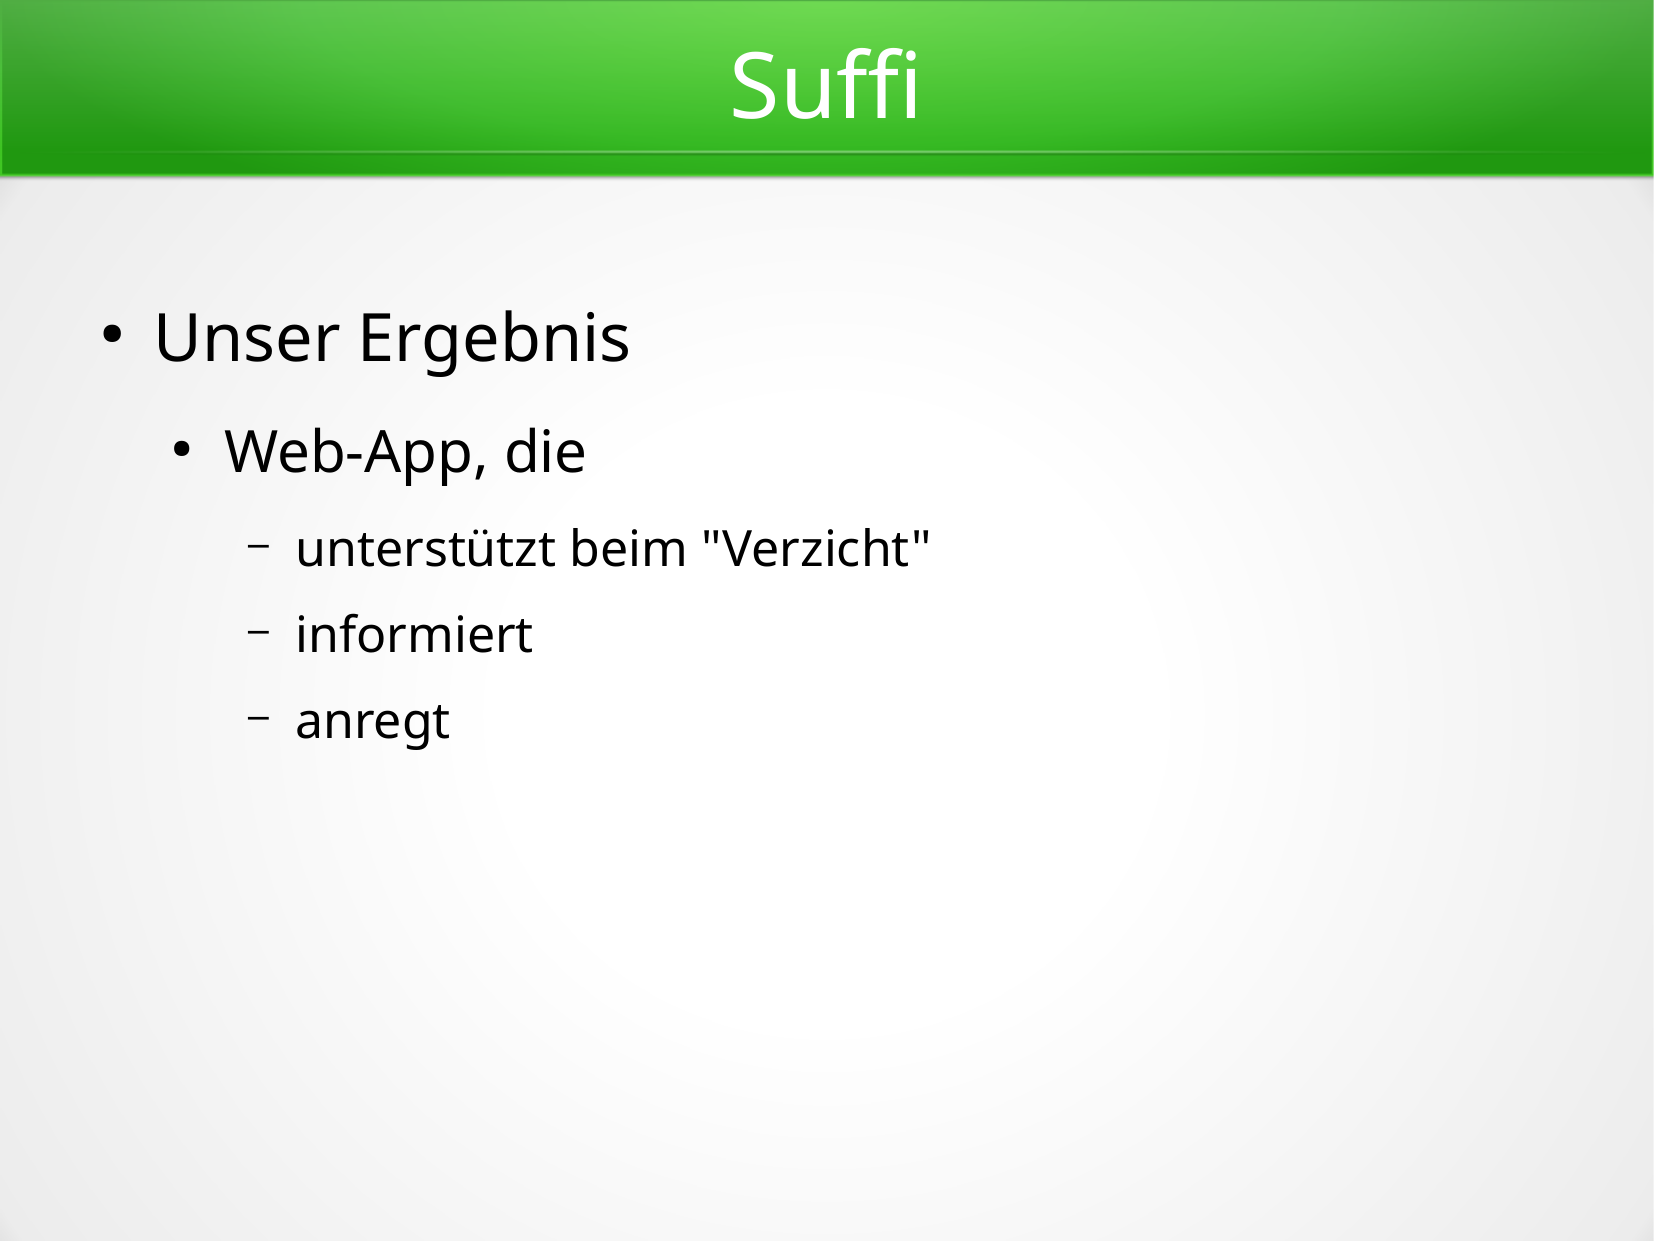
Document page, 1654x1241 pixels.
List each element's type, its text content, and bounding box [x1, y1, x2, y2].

picture [0, 0, 1654, 1241]
list Unser Ergebnis Web-App, die unterstützt beim "Verzicht" informiert anregt [82, 290, 1571, 1010]
title Suffi [82, 11, 1571, 154]
